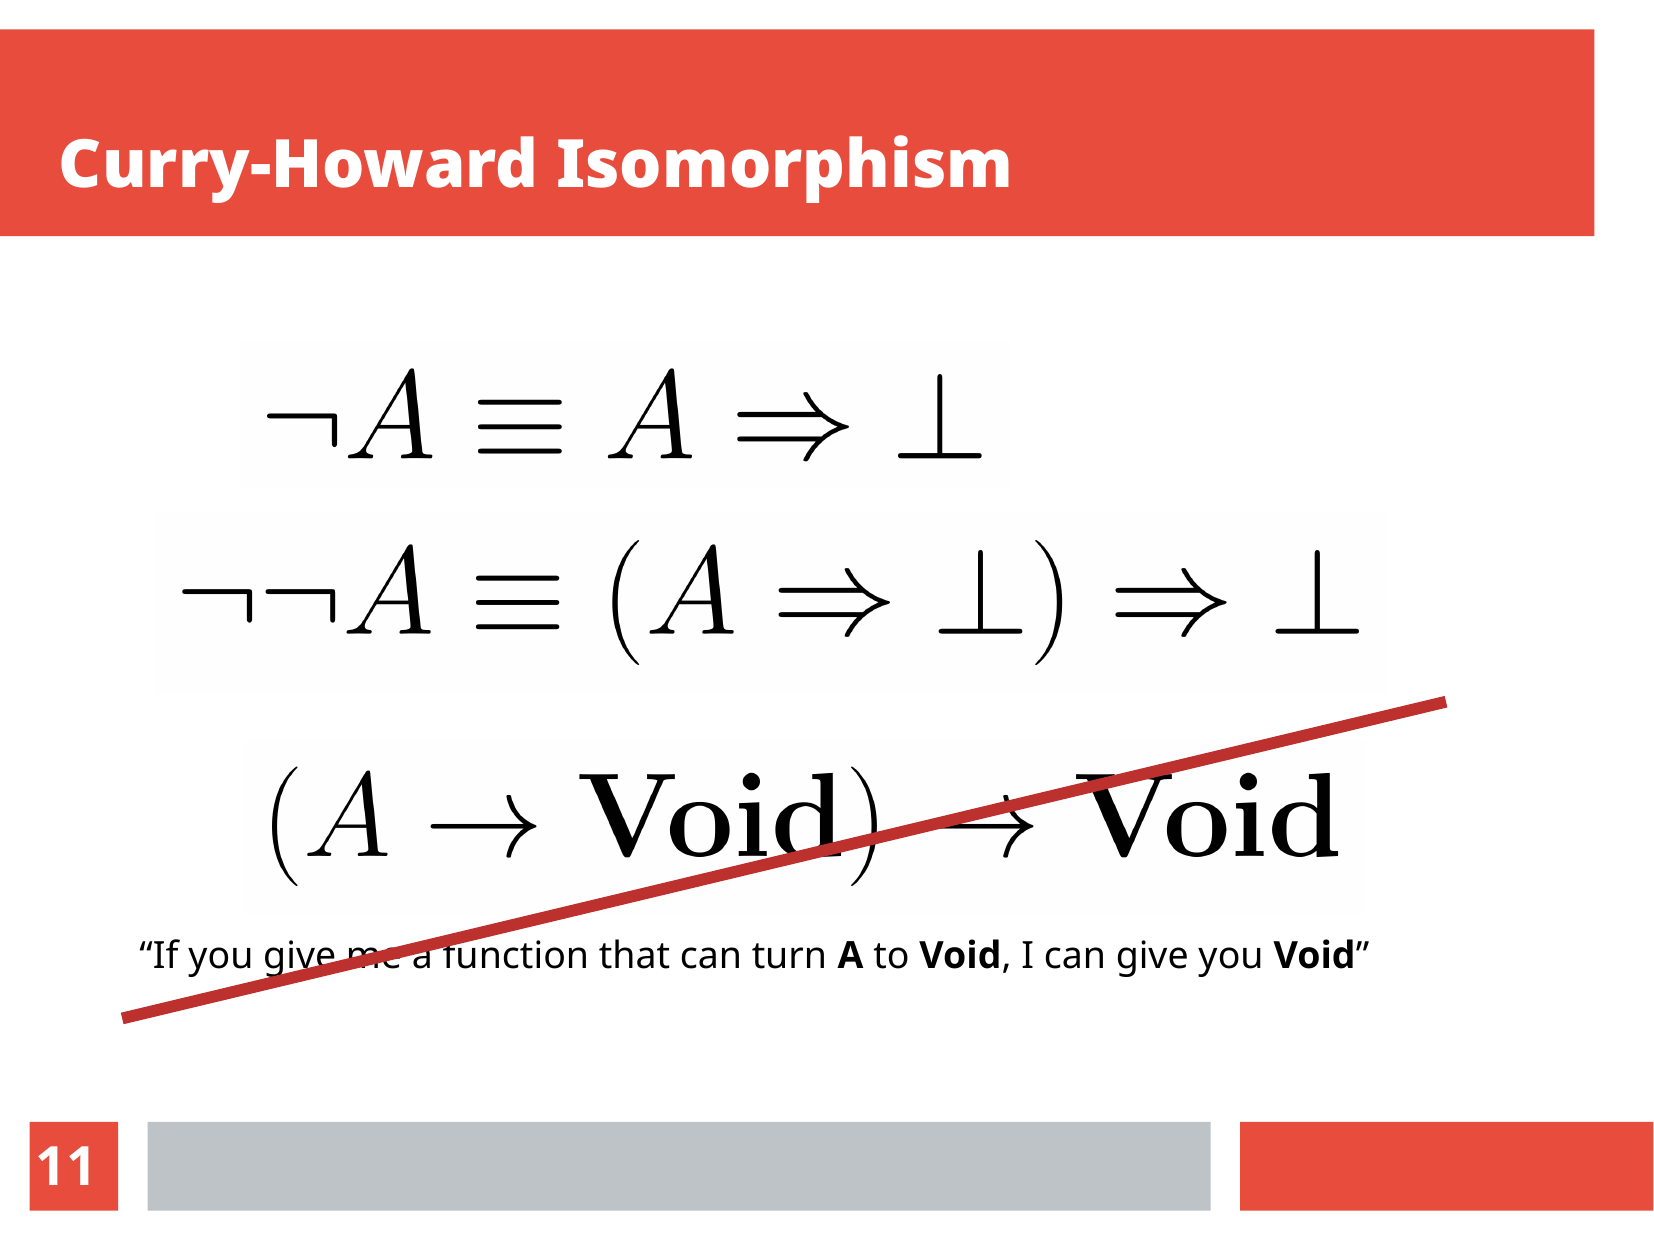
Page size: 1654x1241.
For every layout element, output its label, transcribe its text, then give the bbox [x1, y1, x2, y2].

text_box 11 [20, 1119, 254, 1210]
title Curry-Howard Isomorphism [59, 58, 1595, 207]
text_box “If you give me a function that can turn A to Void, I can give you Void” [124, 920, 504, 980]
picture [240, 341, 1010, 488]
picture [589, 740, 1365, 914]
picture [155, 512, 1387, 695]
text_box “If you give me a function that can turn A to Void, I can give you Void” [313, 920, 1506, 980]
picture [244, 740, 1256, 914]
